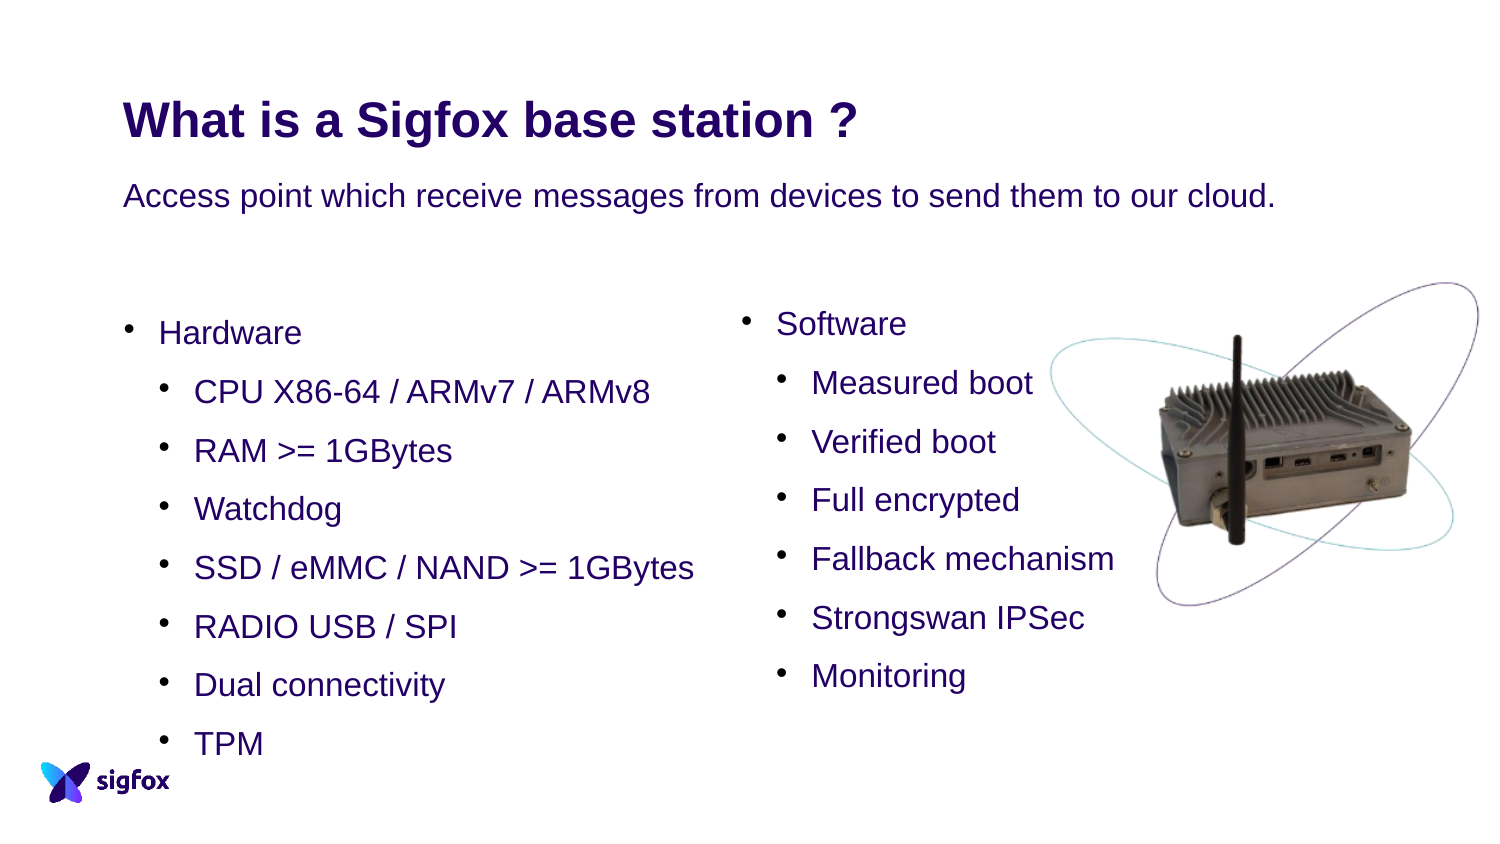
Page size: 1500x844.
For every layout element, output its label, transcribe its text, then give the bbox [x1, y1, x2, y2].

picture [36, 760, 175, 804]
text_box Software Measured boot Verified boot Full encrypted Fallback mechanism Strongswan IPSec Monitoring [740, 243, 1277, 725]
picture [1277, 267, 1495, 718]
text_box What is a Sigfox base station ? [122, 87, 1359, 142]
text_box Access point which receive messages from devices to send them to our cloud. [122, 174, 1359, 274]
text_box Hardware CPU X86-64 / ARMv7 / ARMv8 RAM >= 1GBytes Watchdog SSD / eMMC / NAND >= 1GBytes RADIO USB / SPI Dual connectivity TPM [123, 274, 710, 762]
